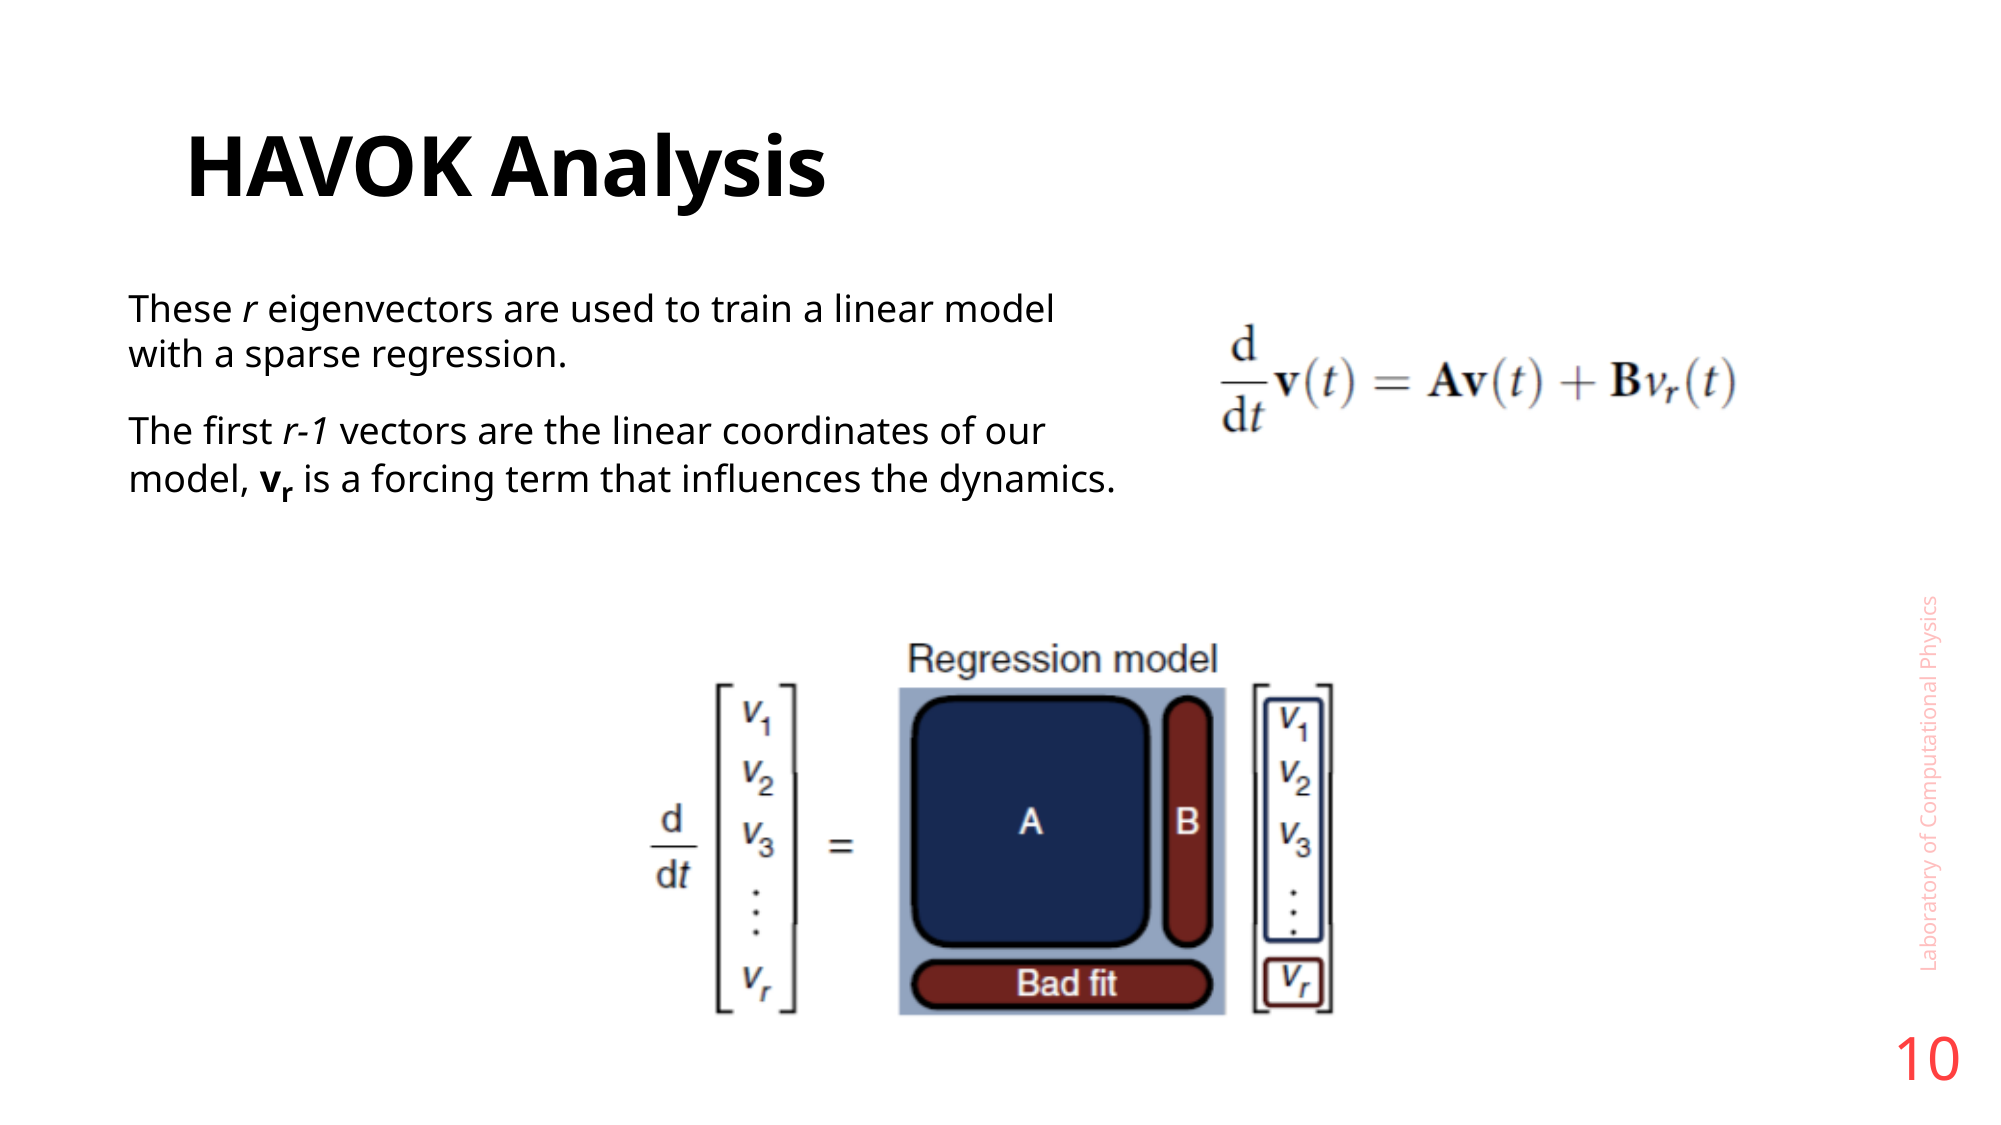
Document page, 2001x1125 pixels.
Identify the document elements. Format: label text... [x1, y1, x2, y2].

footer Laboratory of Computational Physics [1897, 400, 1958, 988]
text_box These r eigenvectors are used to train a linear model with a sparse regression. [113, 277, 1118, 384]
title HAVOK Analysis [169, 74, 1760, 222]
slide_number 10 [1852, 1012, 2000, 1110]
text_box The first r-1 vectors are the linear coordinates of our model, vr is a forcing term that influences the dynamics. [113, 399, 1140, 506]
picture [579, 632, 1349, 1051]
picture [1189, 288, 1740, 478]
